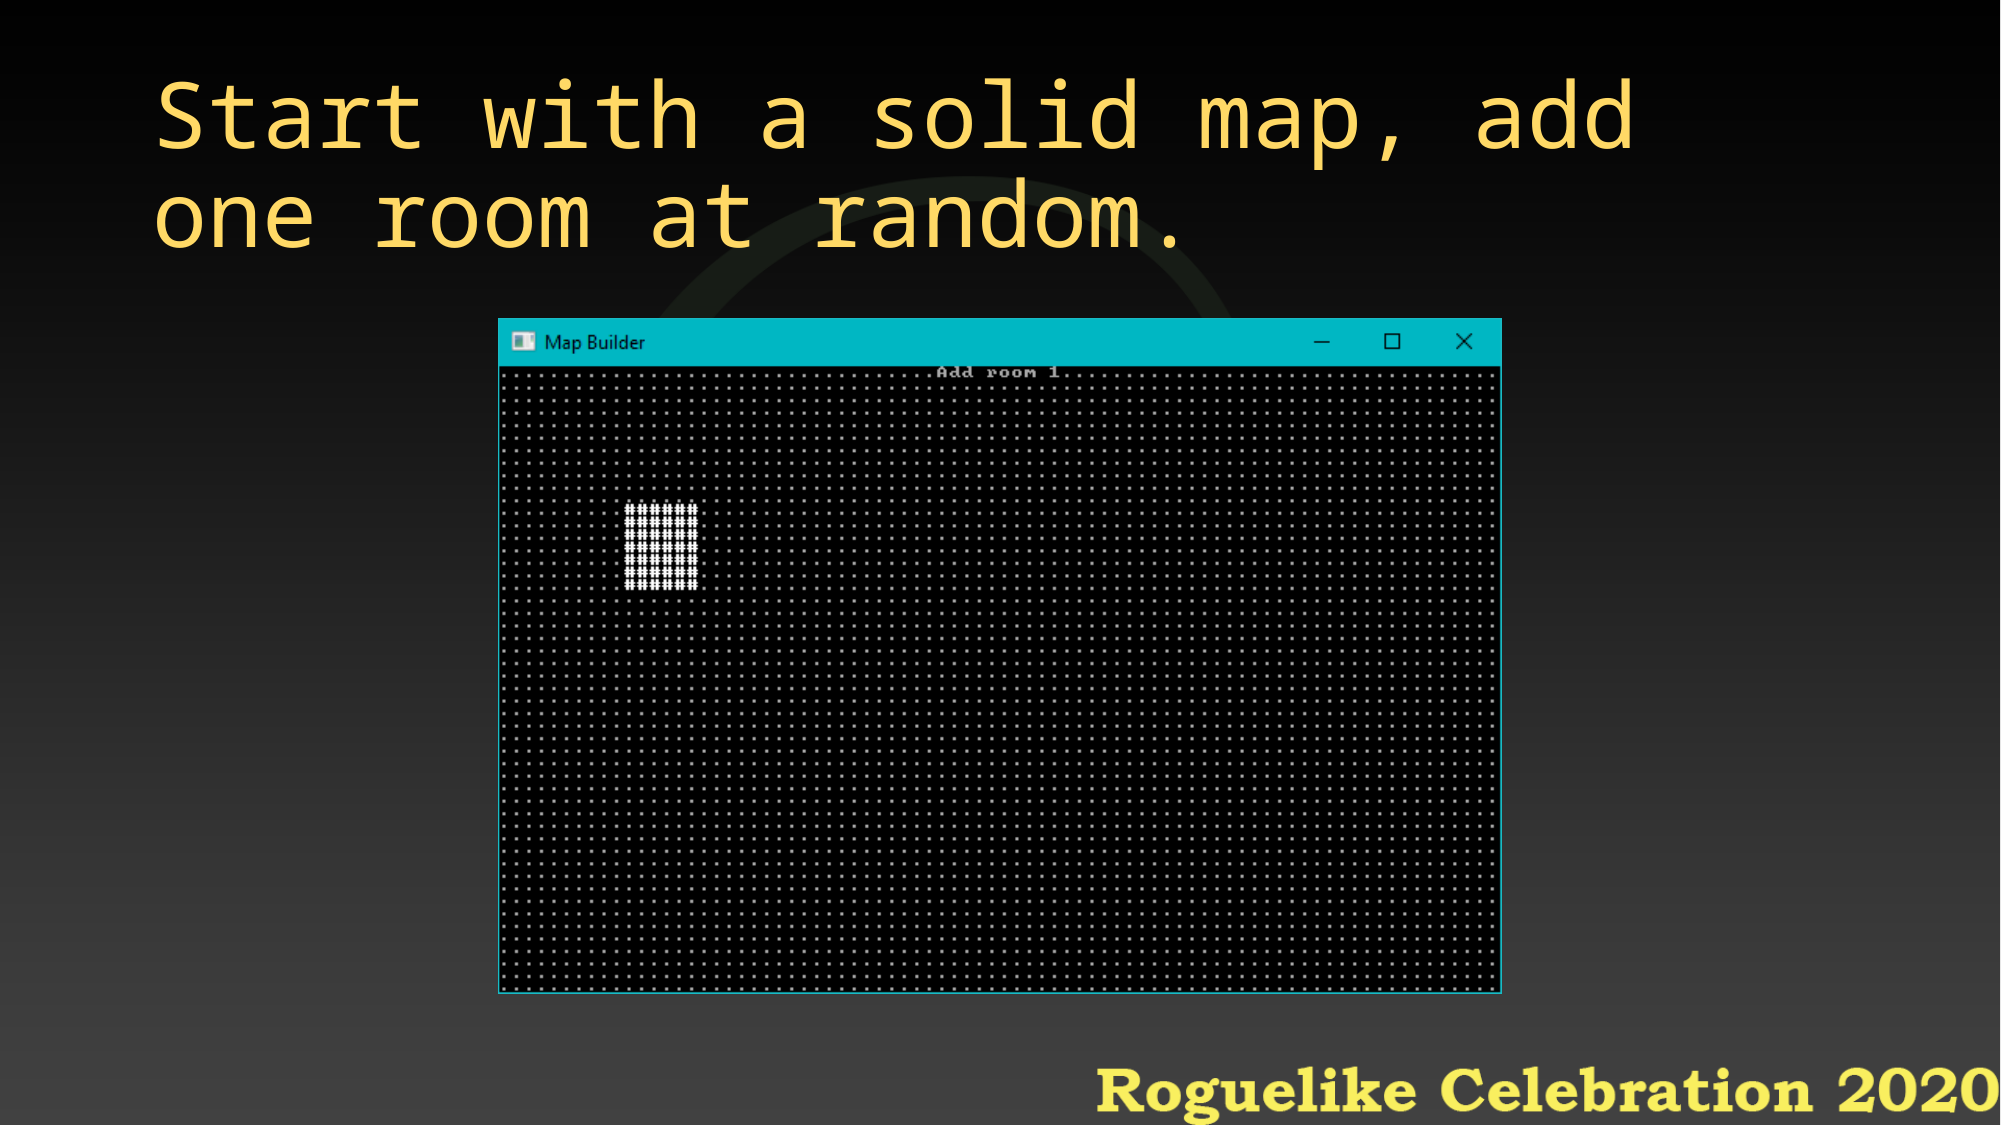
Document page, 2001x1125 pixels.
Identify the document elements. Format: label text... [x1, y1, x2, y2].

picture [0, 0, 2001, 1125]
title Start with a solid map, add one room at random. [137, 59, 1863, 278]
